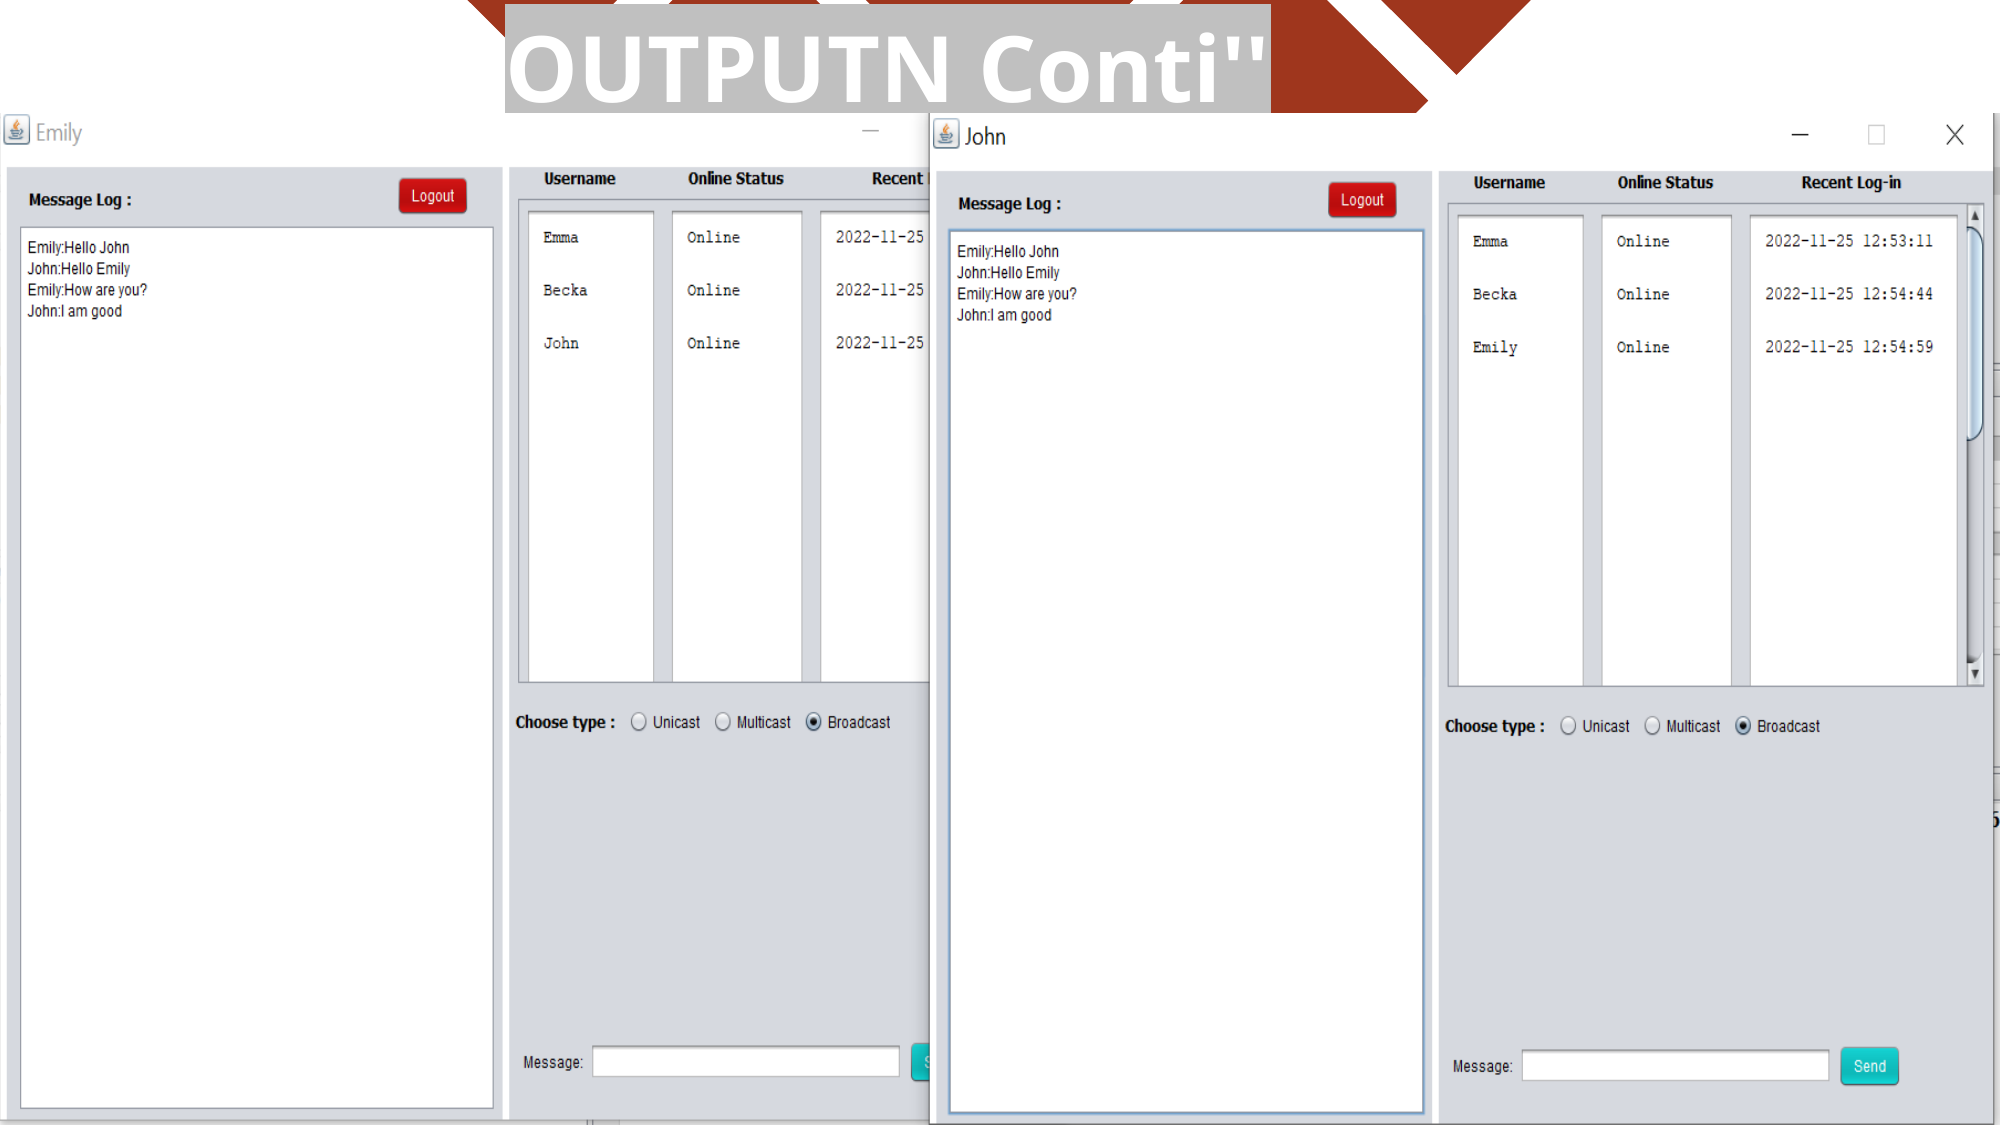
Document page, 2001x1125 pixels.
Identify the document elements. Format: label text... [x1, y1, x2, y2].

picture [0, 113, 2000, 1125]
title OUTPUTN Conti'' [27, 0, 1749, 113]
